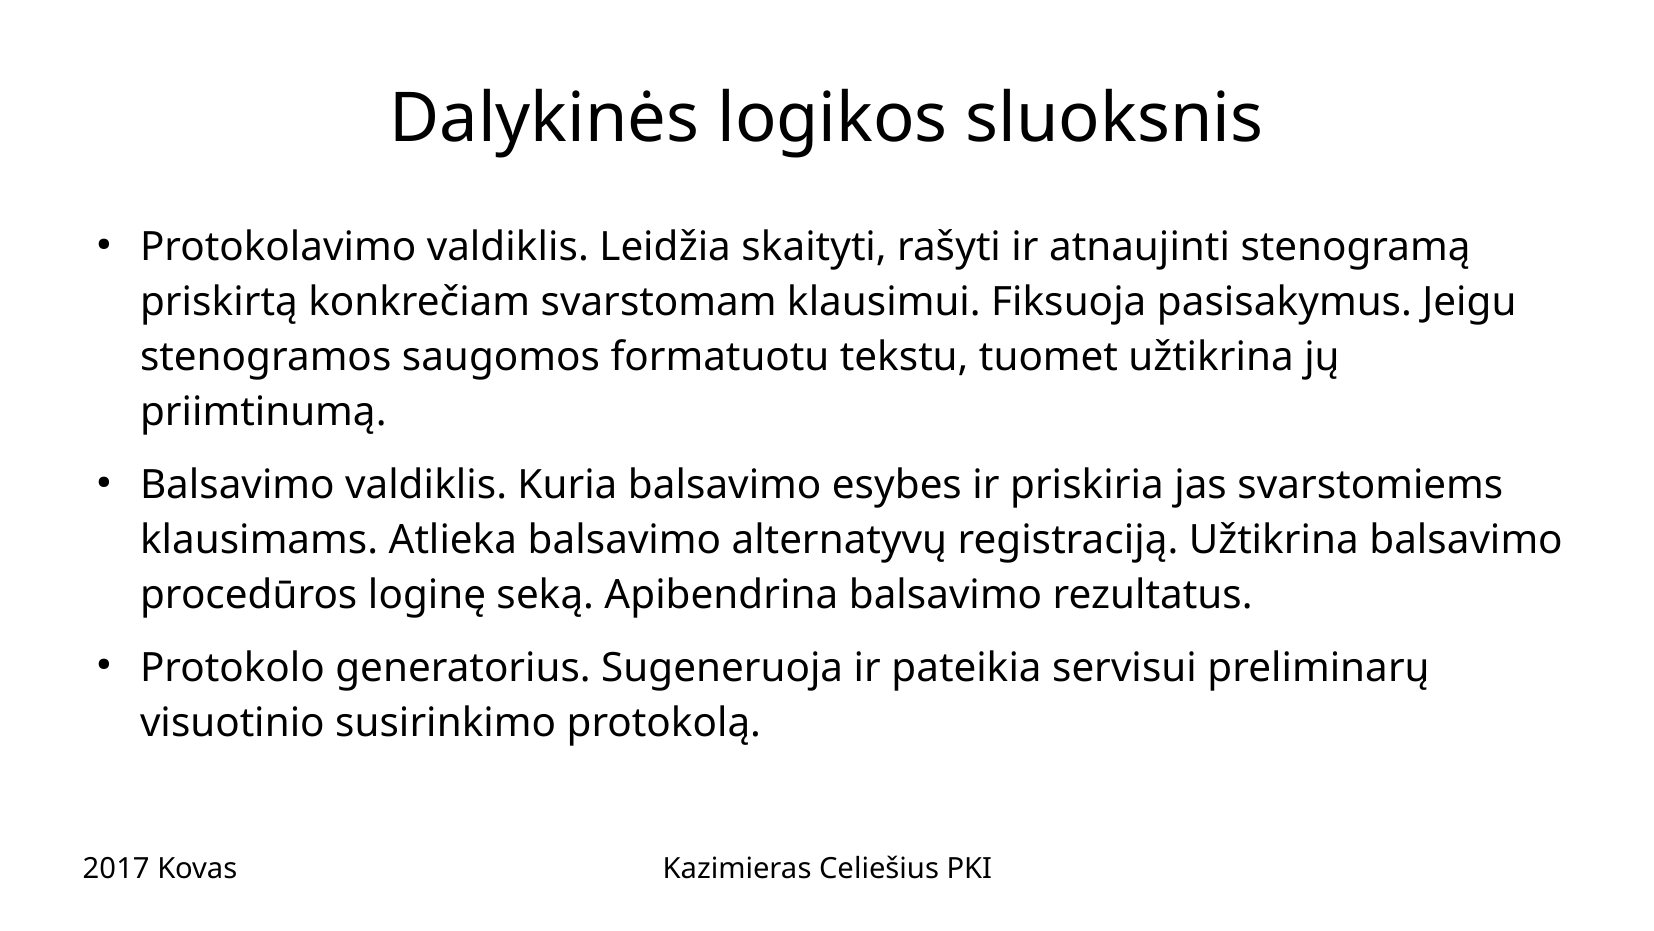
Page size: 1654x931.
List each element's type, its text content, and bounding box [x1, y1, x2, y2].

title Dalykinės logikos sluoksnis [82, 37, 1571, 193]
list Protokolavimo valdiklis. Leidžia skaityti, rašyti ir atnaujinti stenogramą priskirtą konkrečiam svarstomam klausimui. Fiksuoja pasisakymus. Jeigu stenogramos saugomos formatuotu tekstu, tuomet užtikrina jų priimtinumą. Balsavimo valdiklis. Kuria balsavimo esybes ir priskiria jas svarstomiems klausimams. Atlieka balsavimo alternatyvų registraciją. Užtikrina balsavimo procedūros loginę seką. Apibendrina balsavimo rezultatus. Protokolo generatorius. Sugeneruoja ir pateikia servisui preliminarų visuotinio susirinkimo protokolą. [82, 217, 1571, 757]
